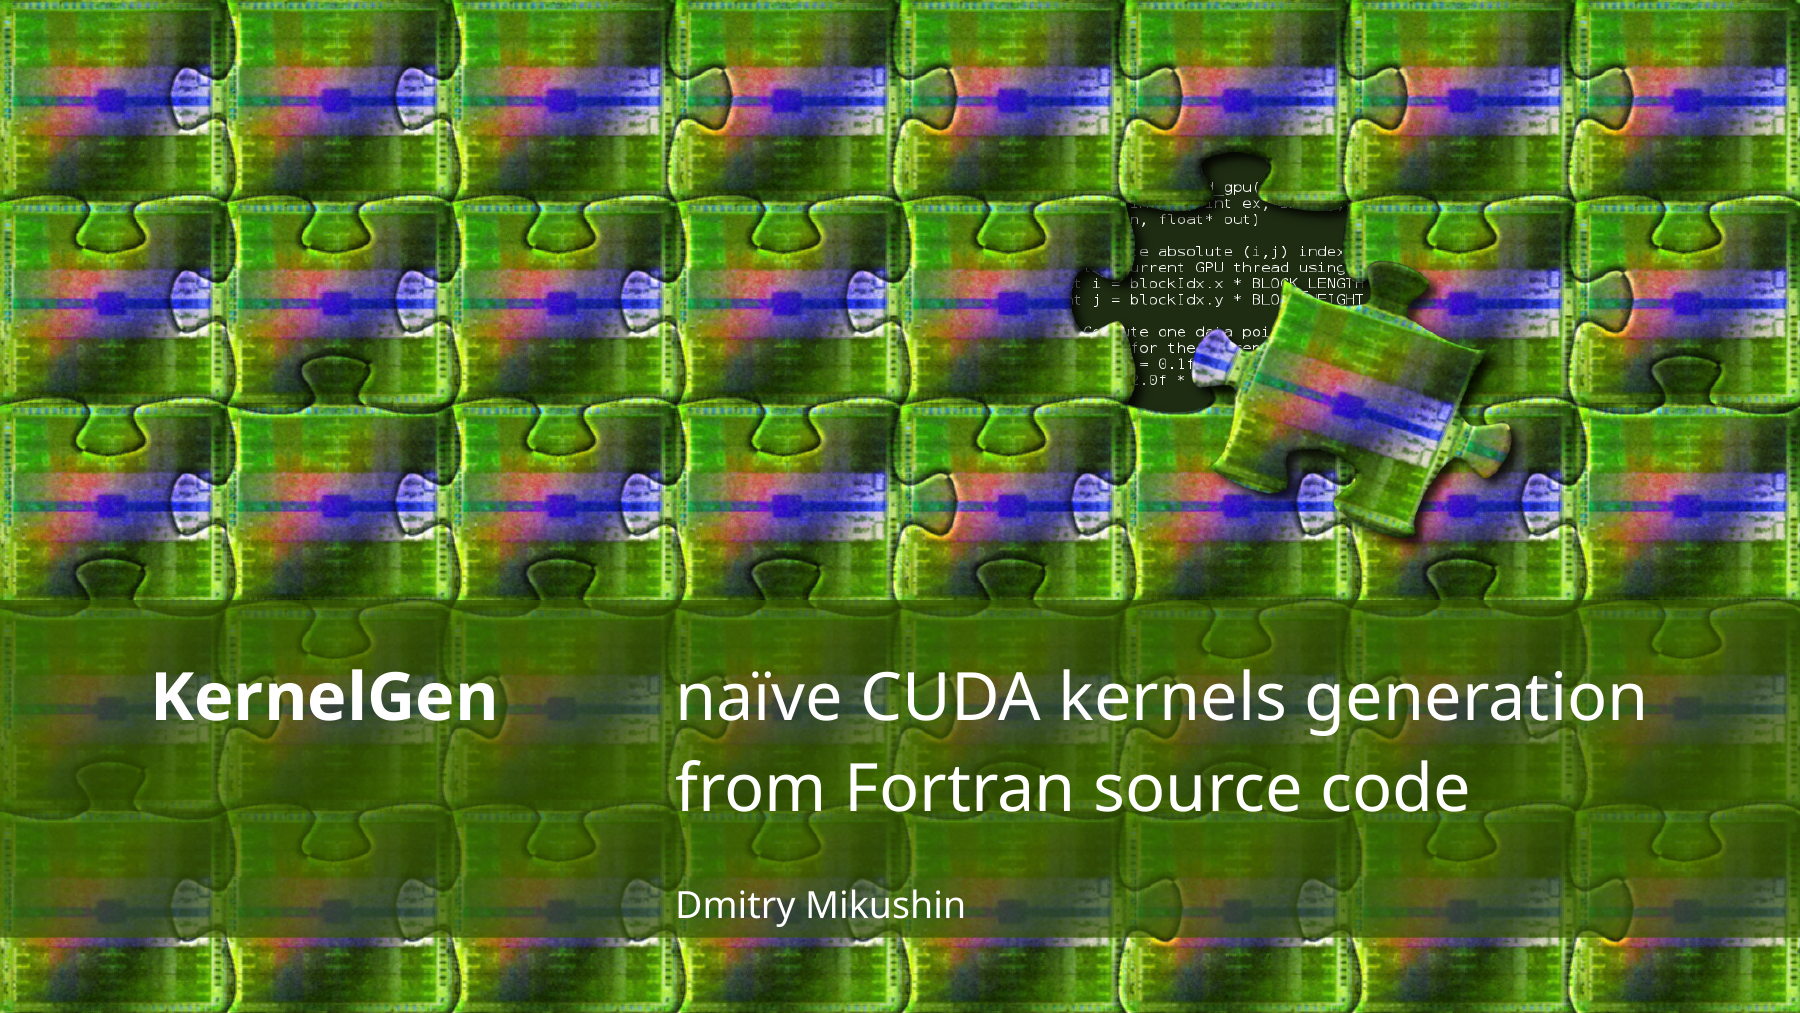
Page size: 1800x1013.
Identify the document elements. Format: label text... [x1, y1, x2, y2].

picture [0, 0, 1800, 600]
picture [0, 938, 1800, 1013]
text_box KernelGen naïve CUDA kernels generation from Fortran source code Dmitry Mikushin [0, 600, 1800, 938]
